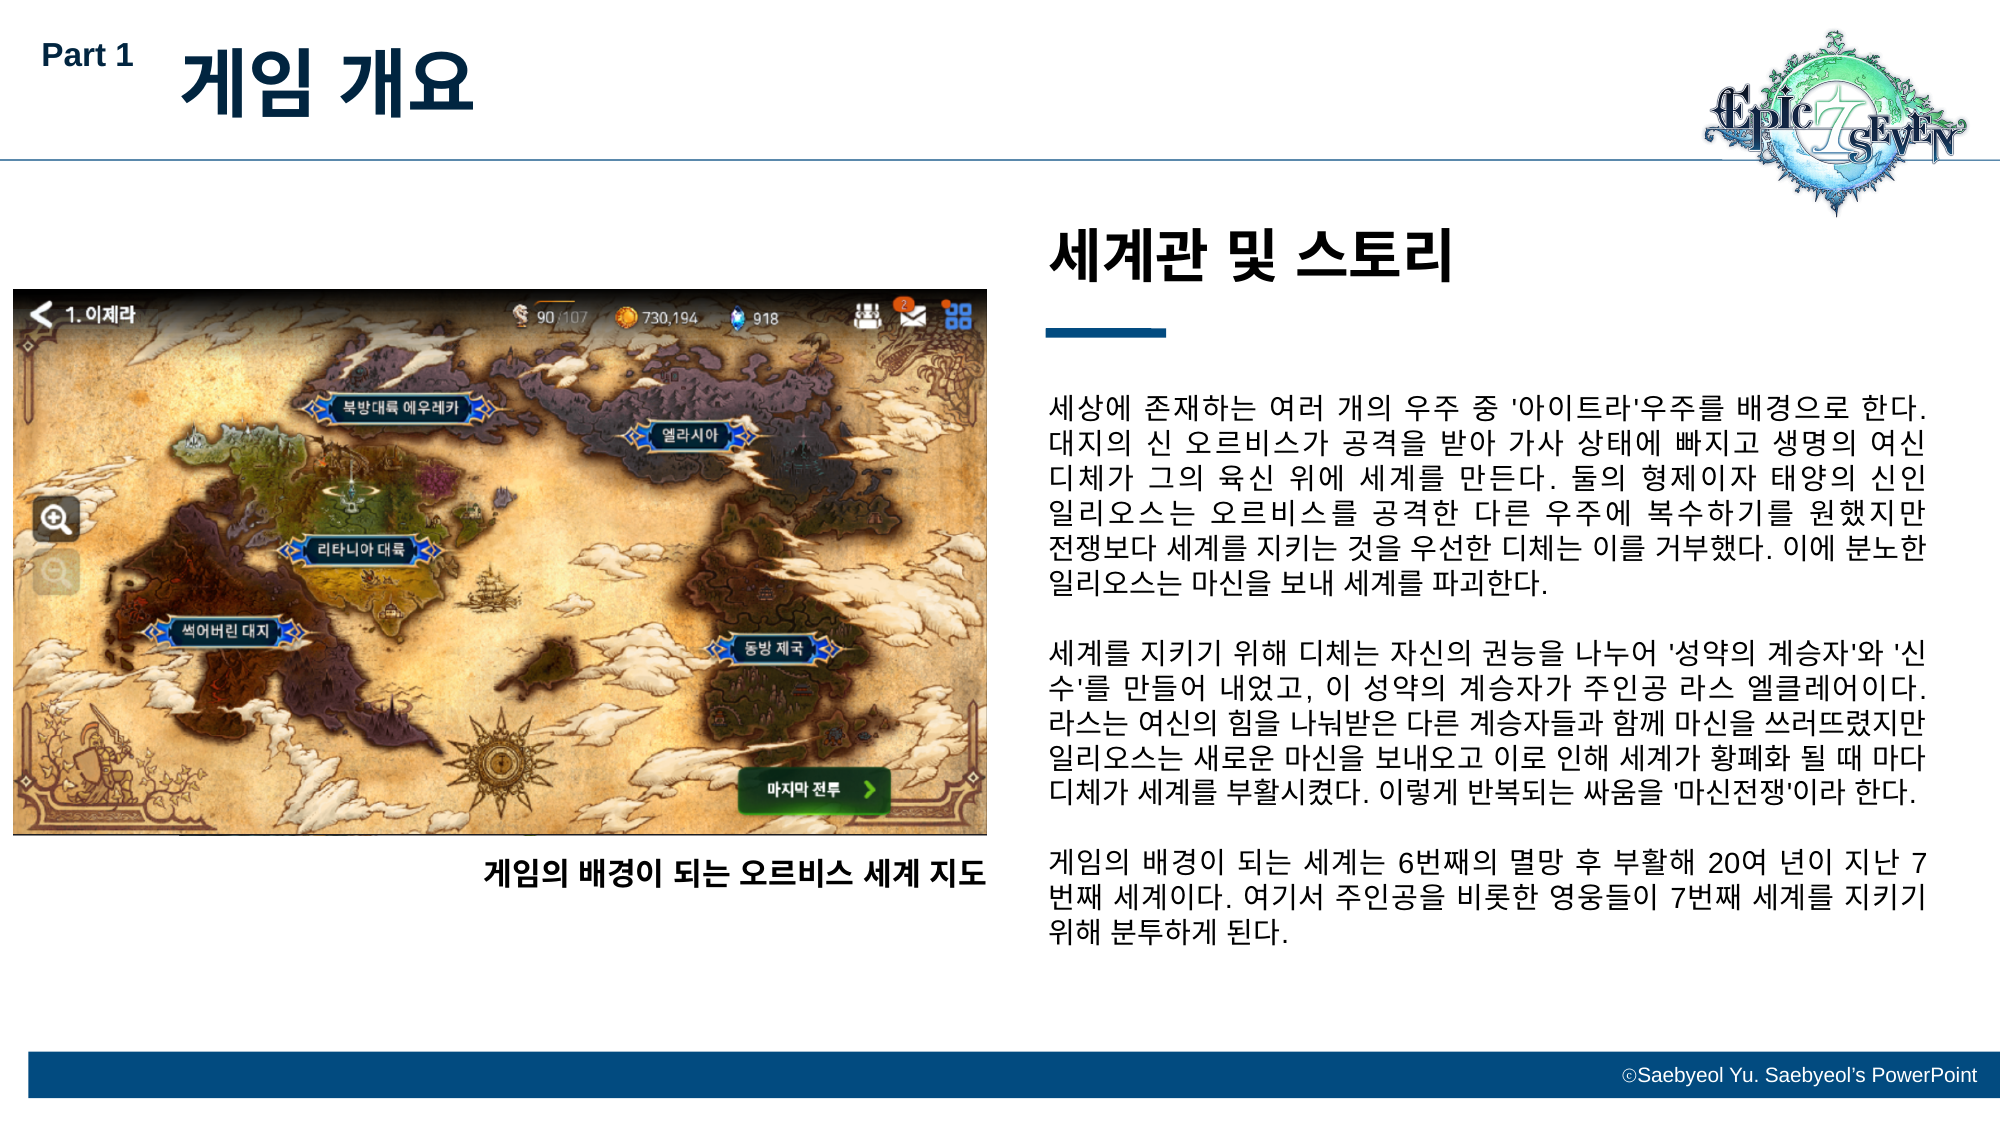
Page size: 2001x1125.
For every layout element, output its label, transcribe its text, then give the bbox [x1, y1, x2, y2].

text_box 세상에 존재하는 여러 개의 우주 중 '아이트라'우주를 배경으로 한다. 대지의 신 오르비스가 공격을 받아 가사 상태에 빠지고 생명의 여신 디체가 그의 육신 위에 세계를 만든다. 둘의 형제이자 태양의 신인 일리오스는 오르비스를 공격한 다른 우주에 복수하기를 원했지만 전쟁보다 세계를 지키는 것을 우선한 디체는 이를 거부했다. 이에 분노한 일리오스는 마신을 보내 세계를 파괴한다. 세계를 지키기 위해 디체는 자신의 권능을 나누어 '성약의 계승자'와 '신수'를 만들어 내었고, 이 성약의 계승자가 주인공 라스 엘클레어이다. 라스는 여신의 힘을 나눠받은 다른 계승자들과 함께 마신을 쓰러뜨렸지만 일리오스는 새로운 마신을 보내오고 이로 인해 세계가 황폐화 될 때 마다 디체가 세계를 부활시켰다. 이렇게 반복되는 싸움을 '마신전쟁'이라 한다. 게임의 배경이 되는 세계는 6번째의 멸망 후 부활해 20여 년이 지난 7번째 세계이다. 여기서 주인공을 비롯한 영웅들이 7번째 세계를 지키기 위해 분투하게 된다. [1033, 382, 1943, 958]
text_box 세계관 및 스토리 [1033, 211, 1623, 297]
text_box 게임 개요 [164, 28, 783, 134]
text_box Part 1 [26, 26, 165, 81]
picture [1700, 26, 1971, 221]
text_box 게임의 배경이 되는 오르비스 세계 지도 [413, 846, 1003, 899]
picture [13, 289, 987, 836]
